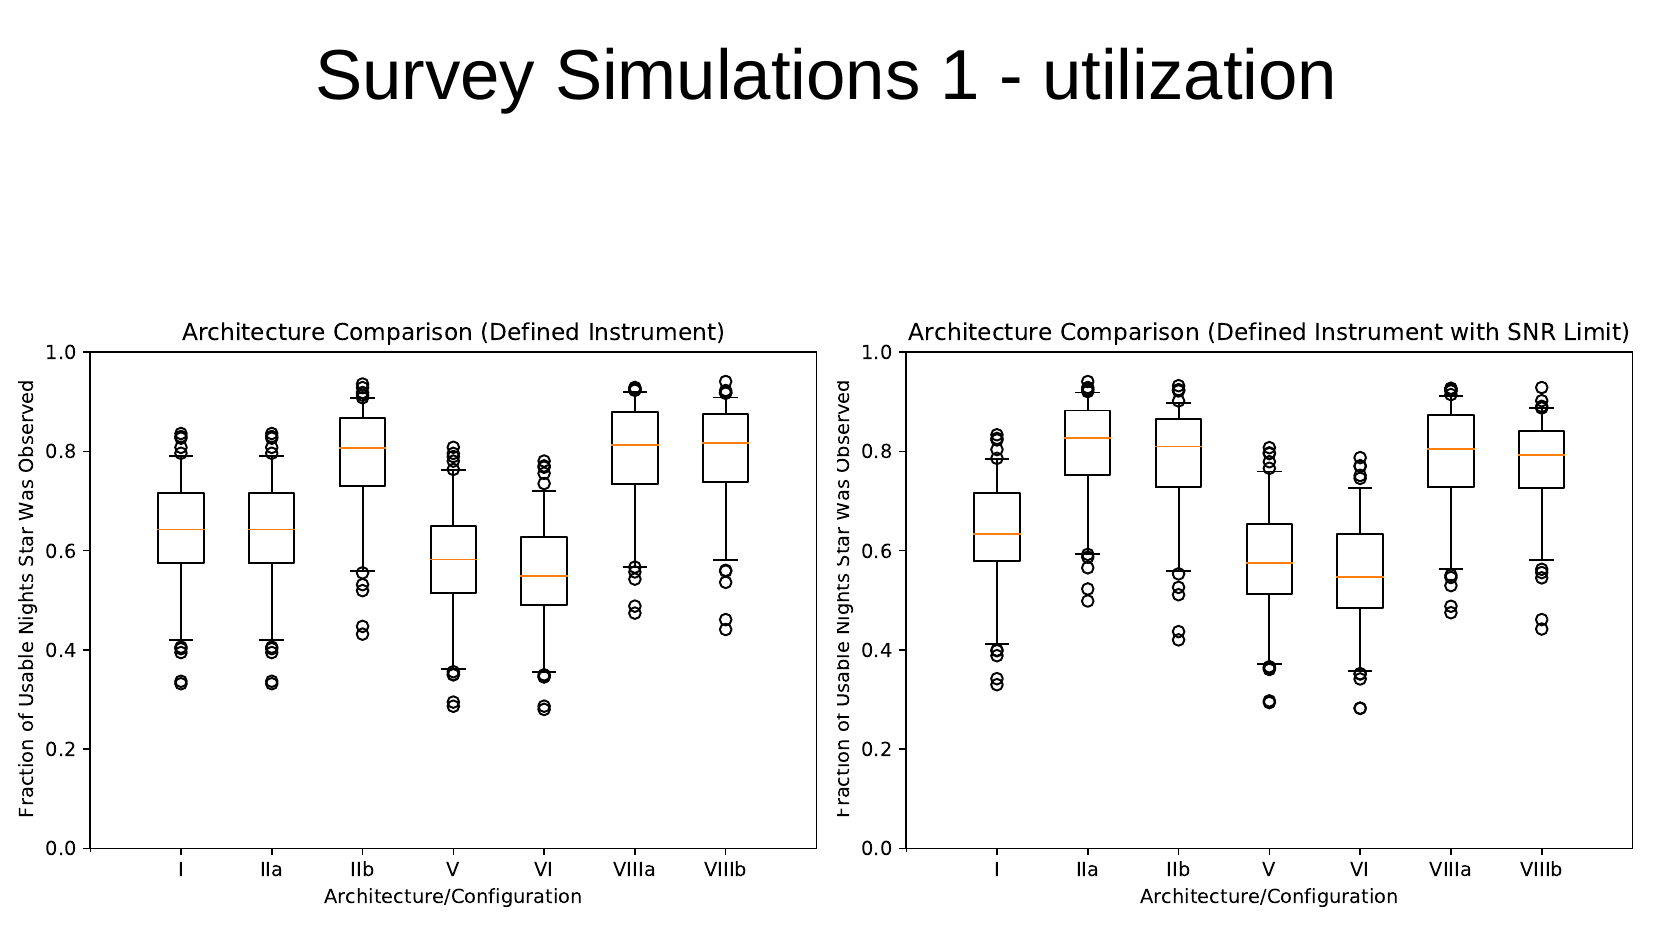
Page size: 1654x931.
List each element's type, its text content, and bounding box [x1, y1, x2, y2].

picture [0, 300, 1654, 931]
title Survey Simulations 1 - utilization [0, 0, 1654, 151]
